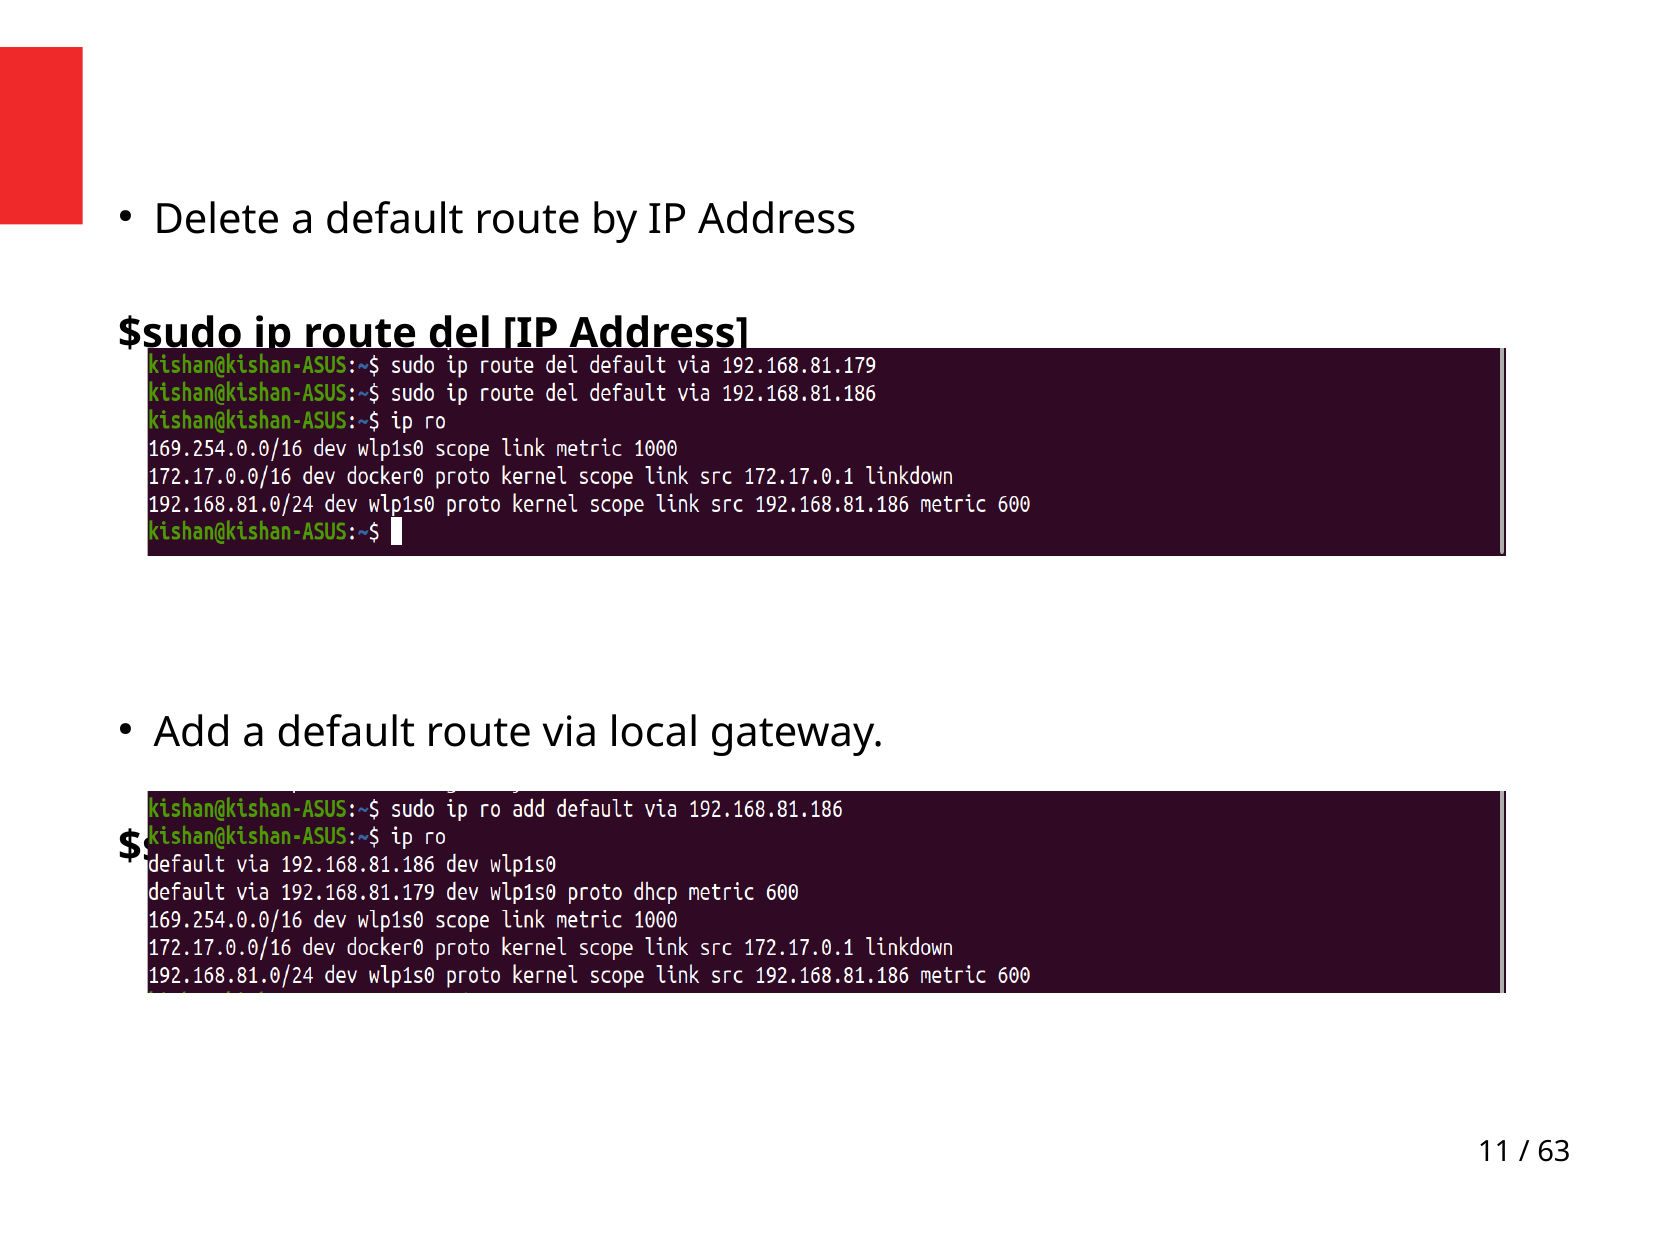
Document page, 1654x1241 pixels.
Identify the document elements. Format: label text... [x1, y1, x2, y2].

picture [147, 791, 1506, 993]
picture [147, 348, 1506, 556]
subtitle Delete a default route by IP Address $sudo ip route del [IP Address] Add a default route via local gateway. $sudo ip ro add default via 192.168.81.186 [118, 188, 1536, 1014]
